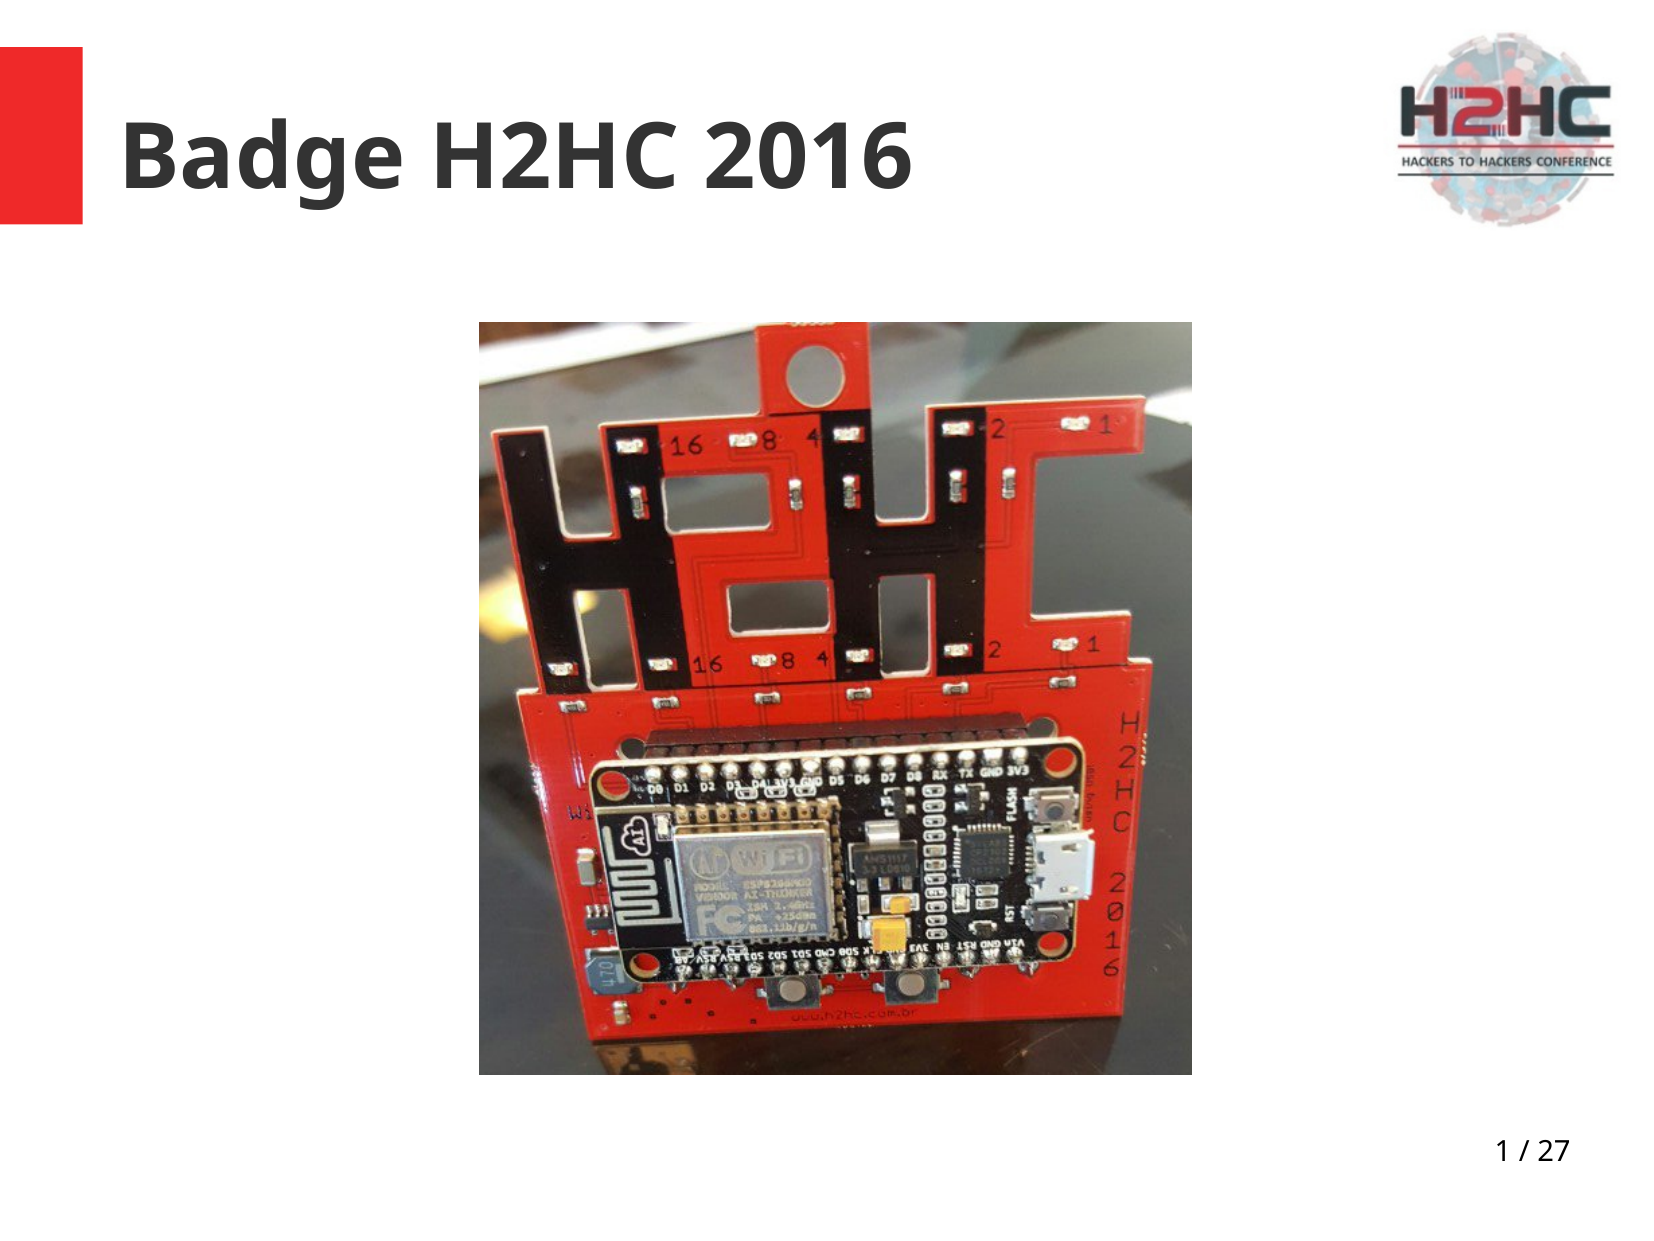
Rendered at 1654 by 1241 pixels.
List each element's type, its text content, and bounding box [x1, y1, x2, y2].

picture [1299, 11, 1654, 248]
title Badge H2HC 2016 [118, 49, 1571, 257]
picture [479, 322, 1192, 1075]
